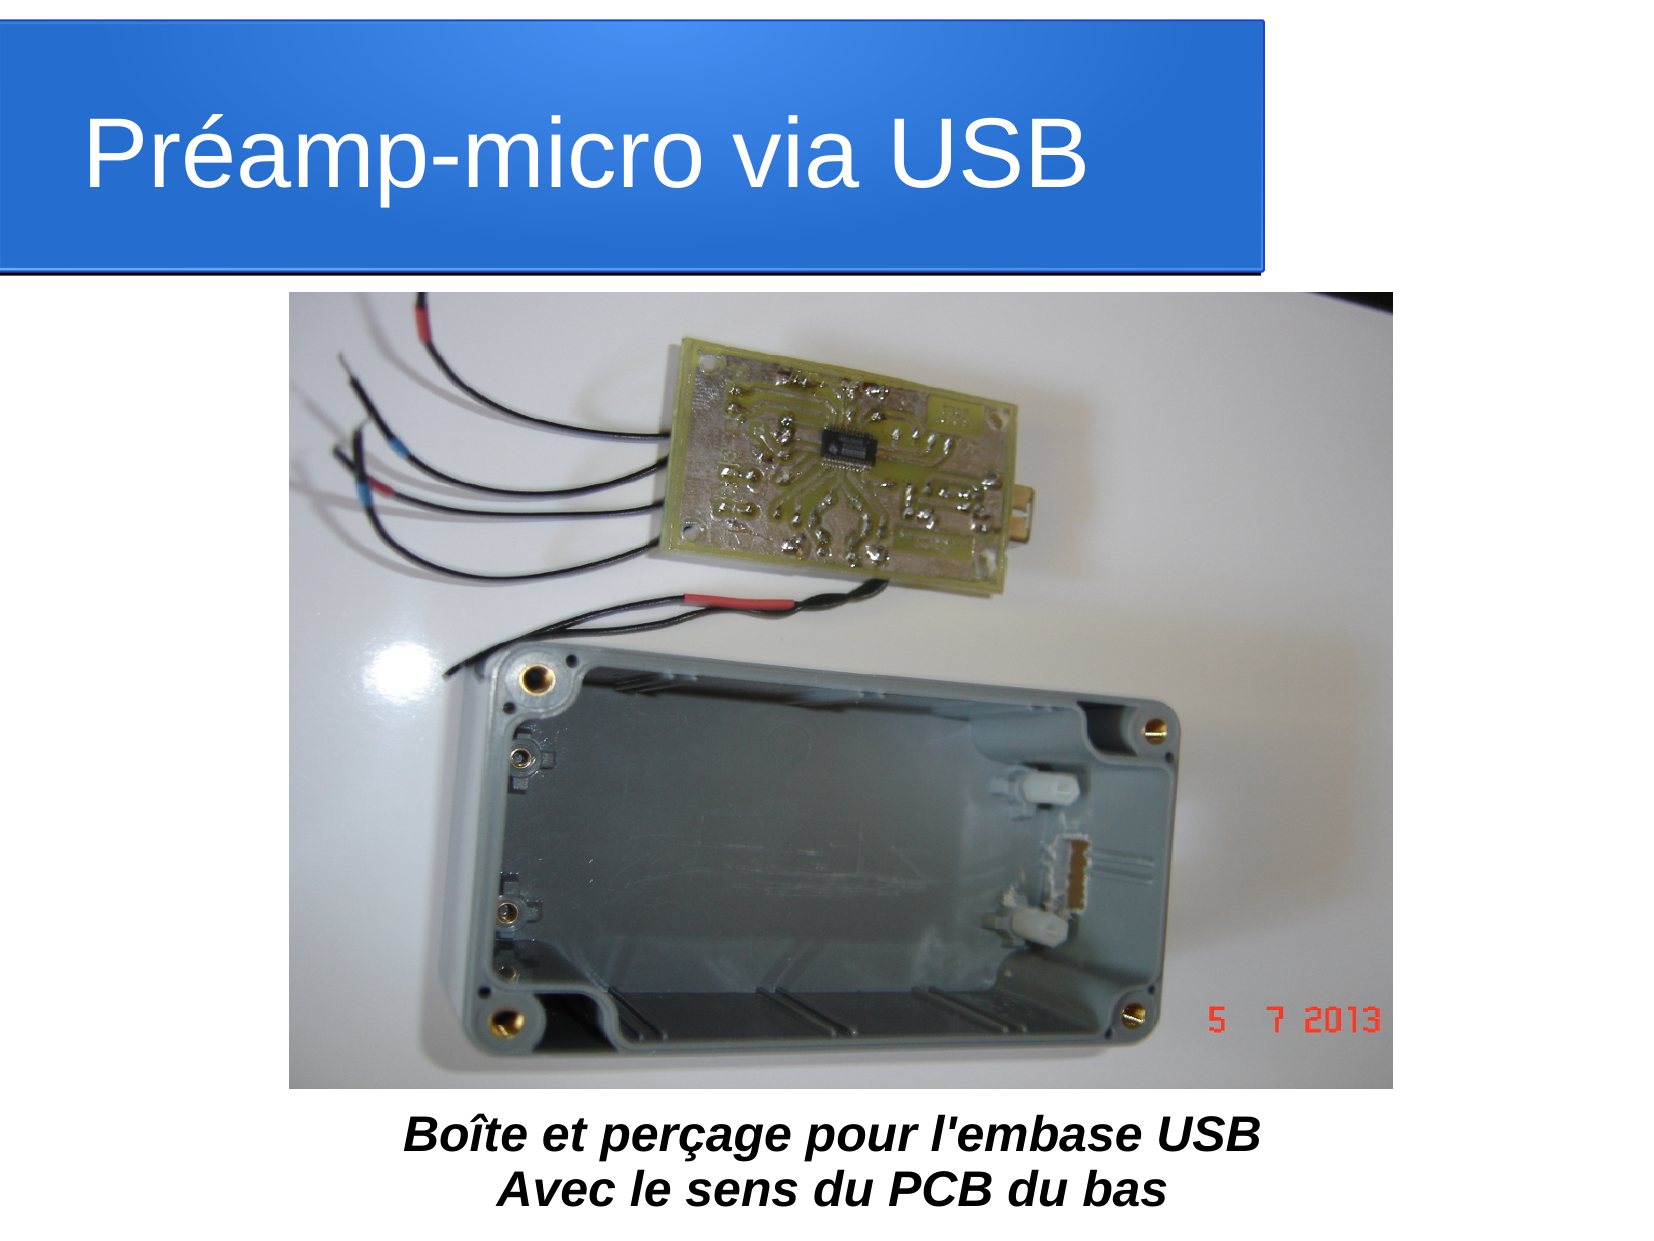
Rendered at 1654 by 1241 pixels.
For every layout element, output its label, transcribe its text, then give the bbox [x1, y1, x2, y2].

title Préamp-micro via USB [82, 49, 1250, 257]
text_box Boîte et perçage pour l'embase USB Avec le sens du PCB du bas [307, 1098, 1359, 1226]
picture [289, 292, 1393, 1089]
